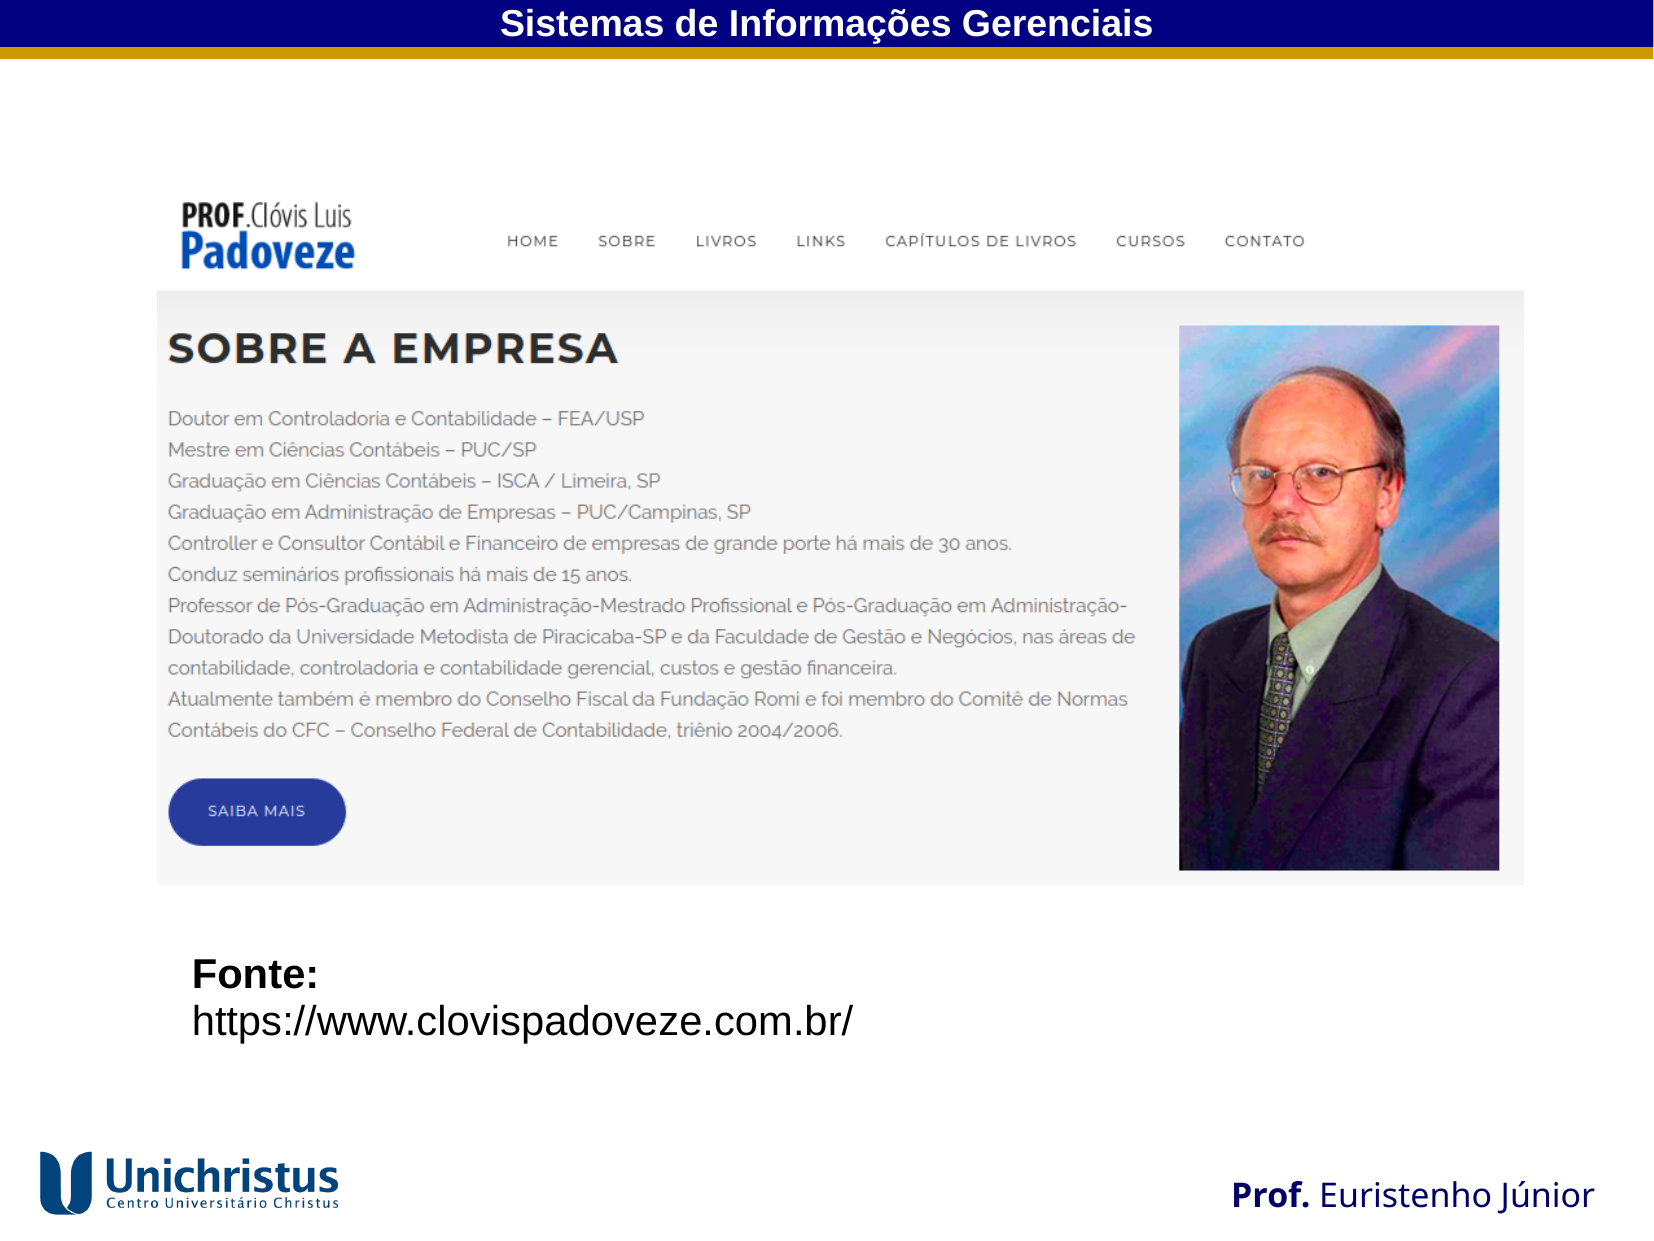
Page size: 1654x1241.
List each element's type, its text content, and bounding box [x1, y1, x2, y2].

text_box Prof. Euristenho Júnior [1216, 1163, 1654, 1224]
text_box Sistemas de Informações Gerenciais [0, 0, 1654, 47]
text_box [0, 47, 1654, 60]
picture [157, 188, 1524, 885]
picture [35, 1148, 343, 1217]
text_box Fonte:https://www.clovispadoveze.com.br/ [177, 943, 910, 1052]
